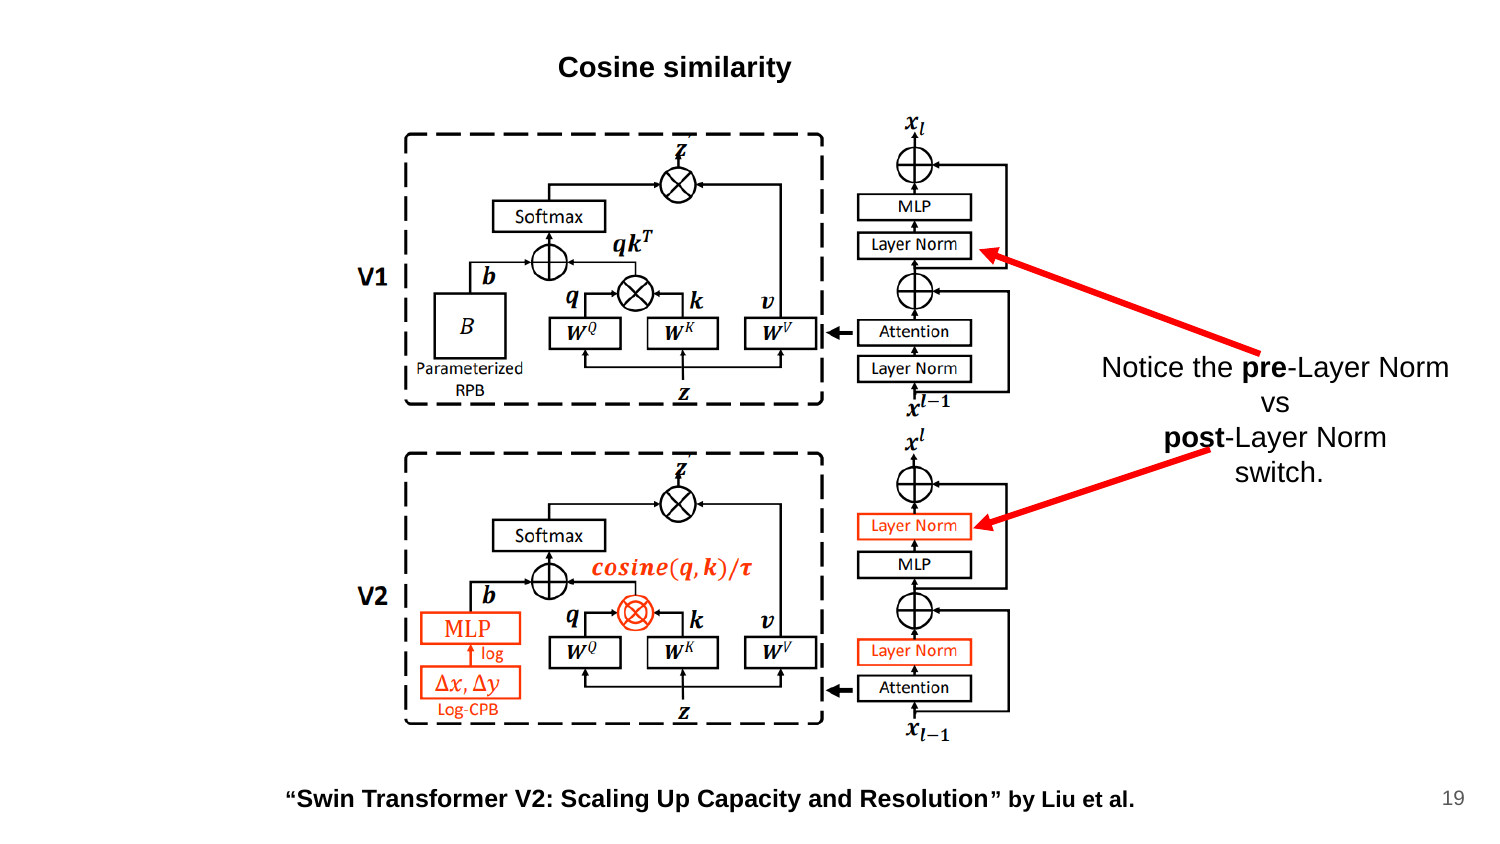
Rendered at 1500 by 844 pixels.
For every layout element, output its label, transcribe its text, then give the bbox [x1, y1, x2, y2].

picture [316, 102, 1070, 767]
text_box “Swin Transformer V2: Scaling Up Capacity and Resolution” by Liu et al. [270, 767, 1187, 828]
text_box Notice the pre-Layer Norm vs post-Layer Norm switch. [1059, 333, 1500, 526]
text_box Cosine similarity [543, 33, 890, 102]
slide_number <number> [1389, 764, 1480, 830]
